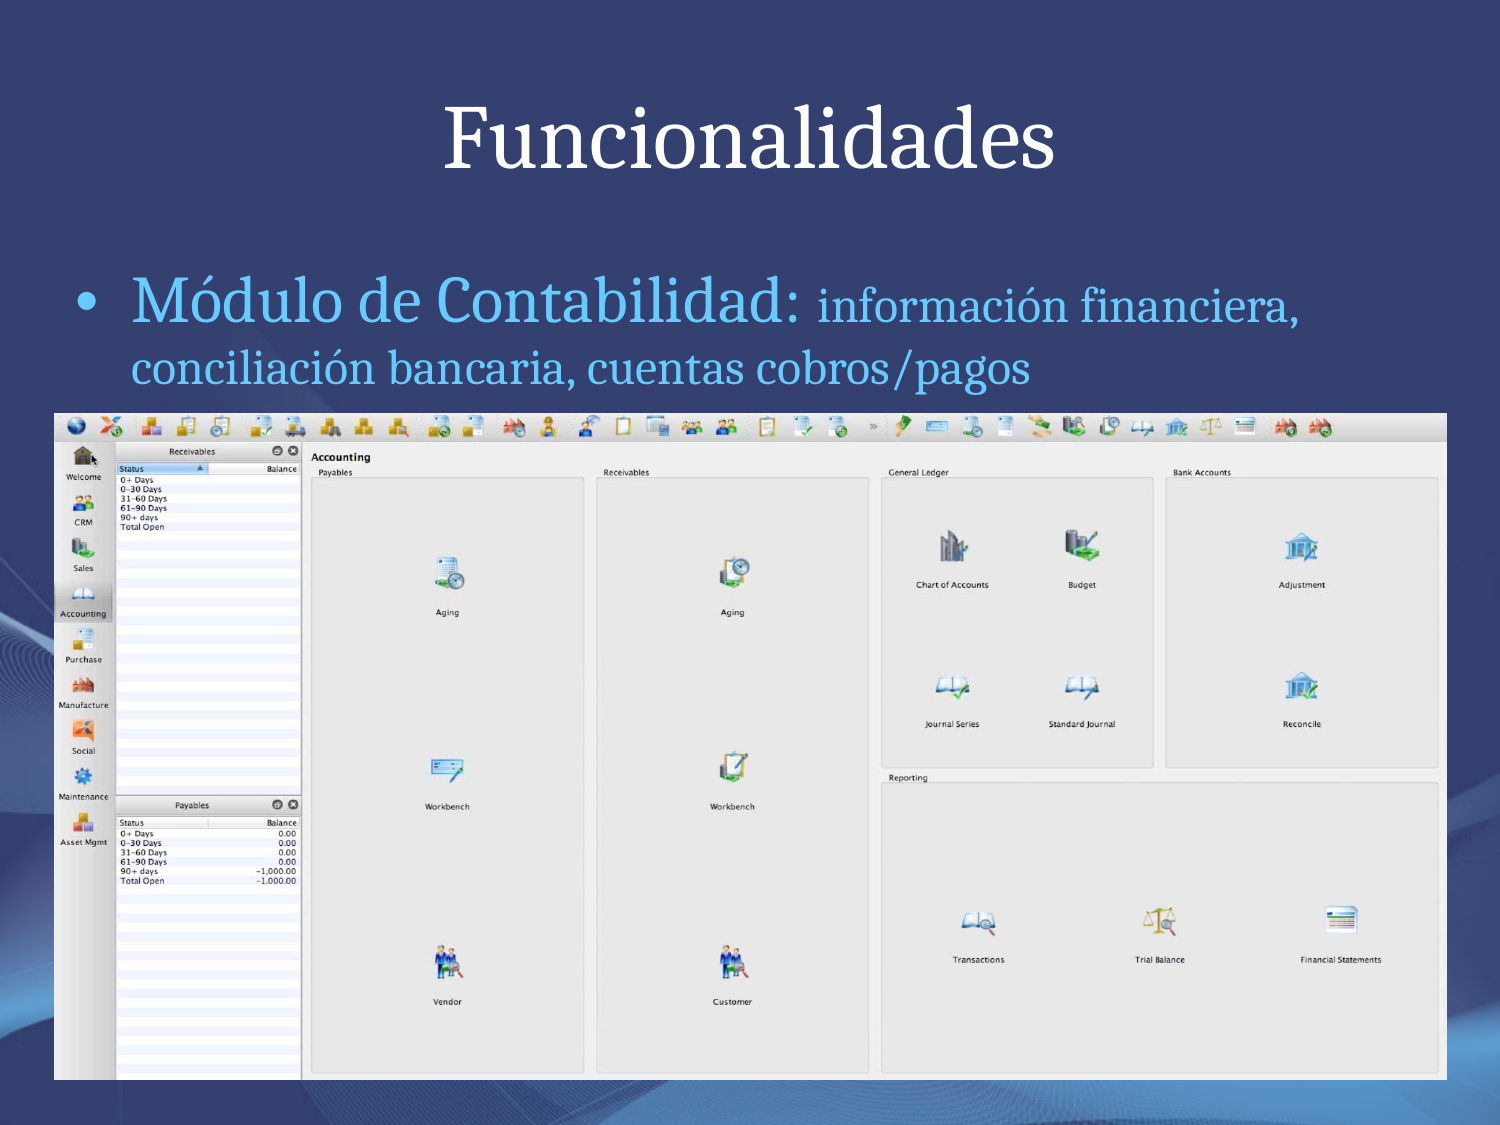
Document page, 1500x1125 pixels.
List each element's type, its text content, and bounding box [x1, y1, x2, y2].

picture [0, 0, 1500, 1125]
title Funcionalidades [75, 45, 1426, 233]
list Módulo de Contabilidad: información financiera, conciliación bancaria, cuentas cobros/pagos [75, 262, 1447, 413]
